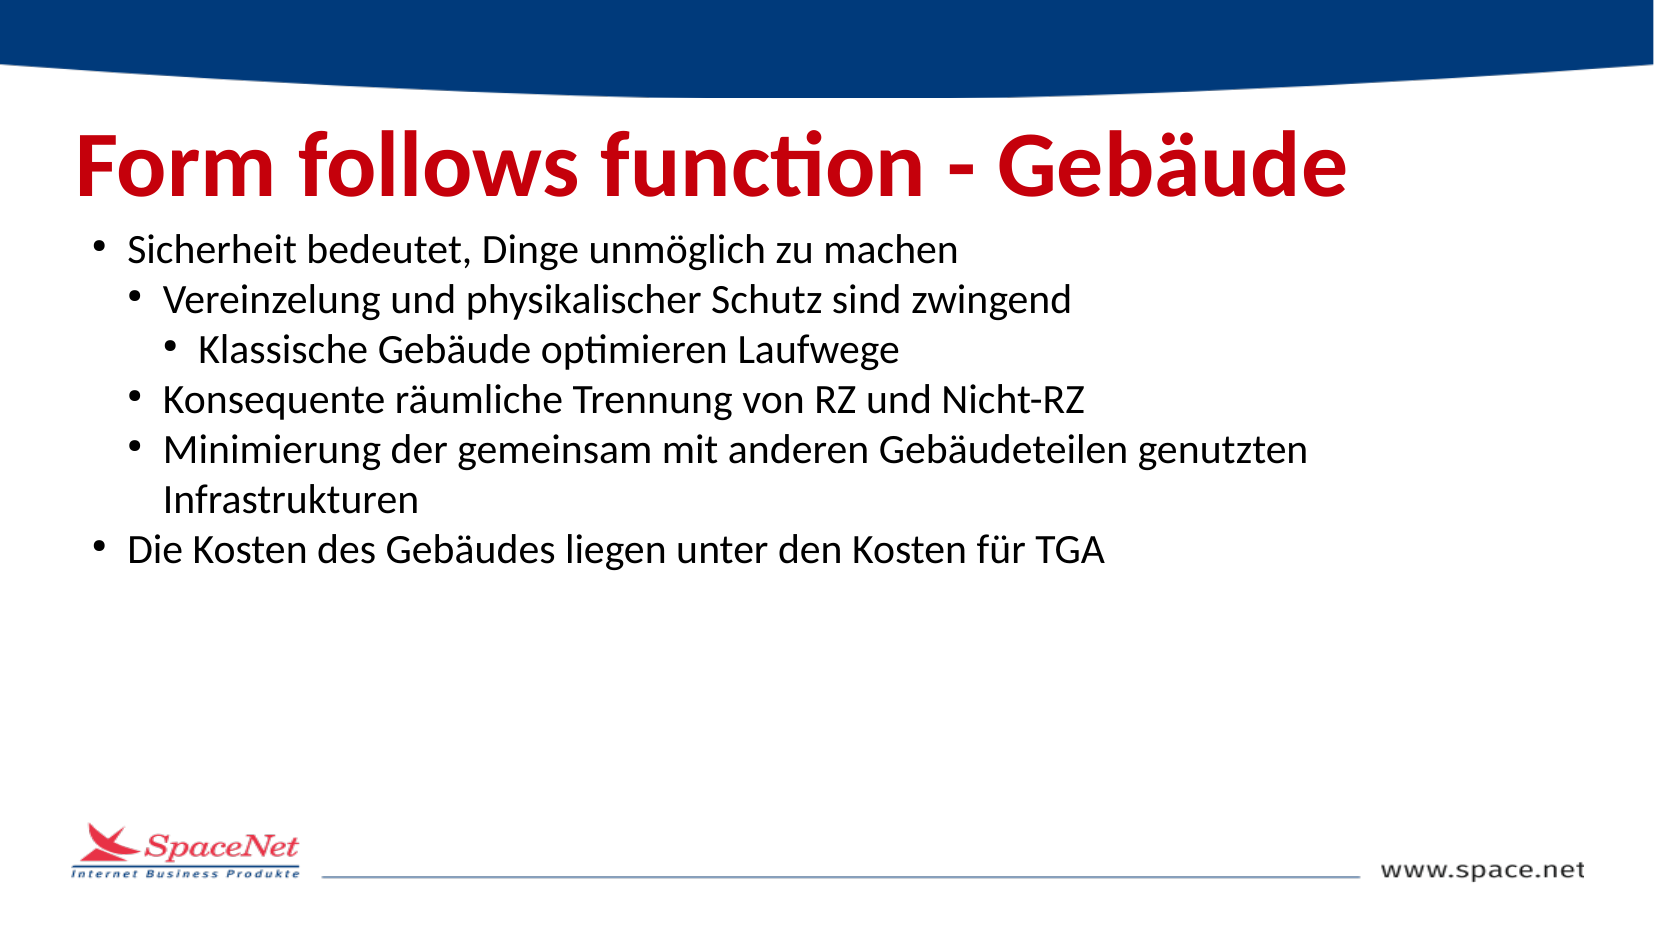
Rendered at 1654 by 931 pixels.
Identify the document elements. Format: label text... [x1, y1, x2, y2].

text_box Form follows function - Gebäude [60, 95, 1583, 223]
text_box Sicherheit bedeutet, Dinge unmöglich zu machen Vereinzelung und physikalischer Schutz sind zwingend Klassische Gebäude optimieren Laufwege Konsequente räumliche Trennung von RZ und Nicht-RZ Minimierung der gemeinsam mit anderen Gebäudeteilen genutzten Infrastrukturen Die Kosten des Gebäudes liegen unter den Kosten für TGA [77, 223, 1576, 580]
